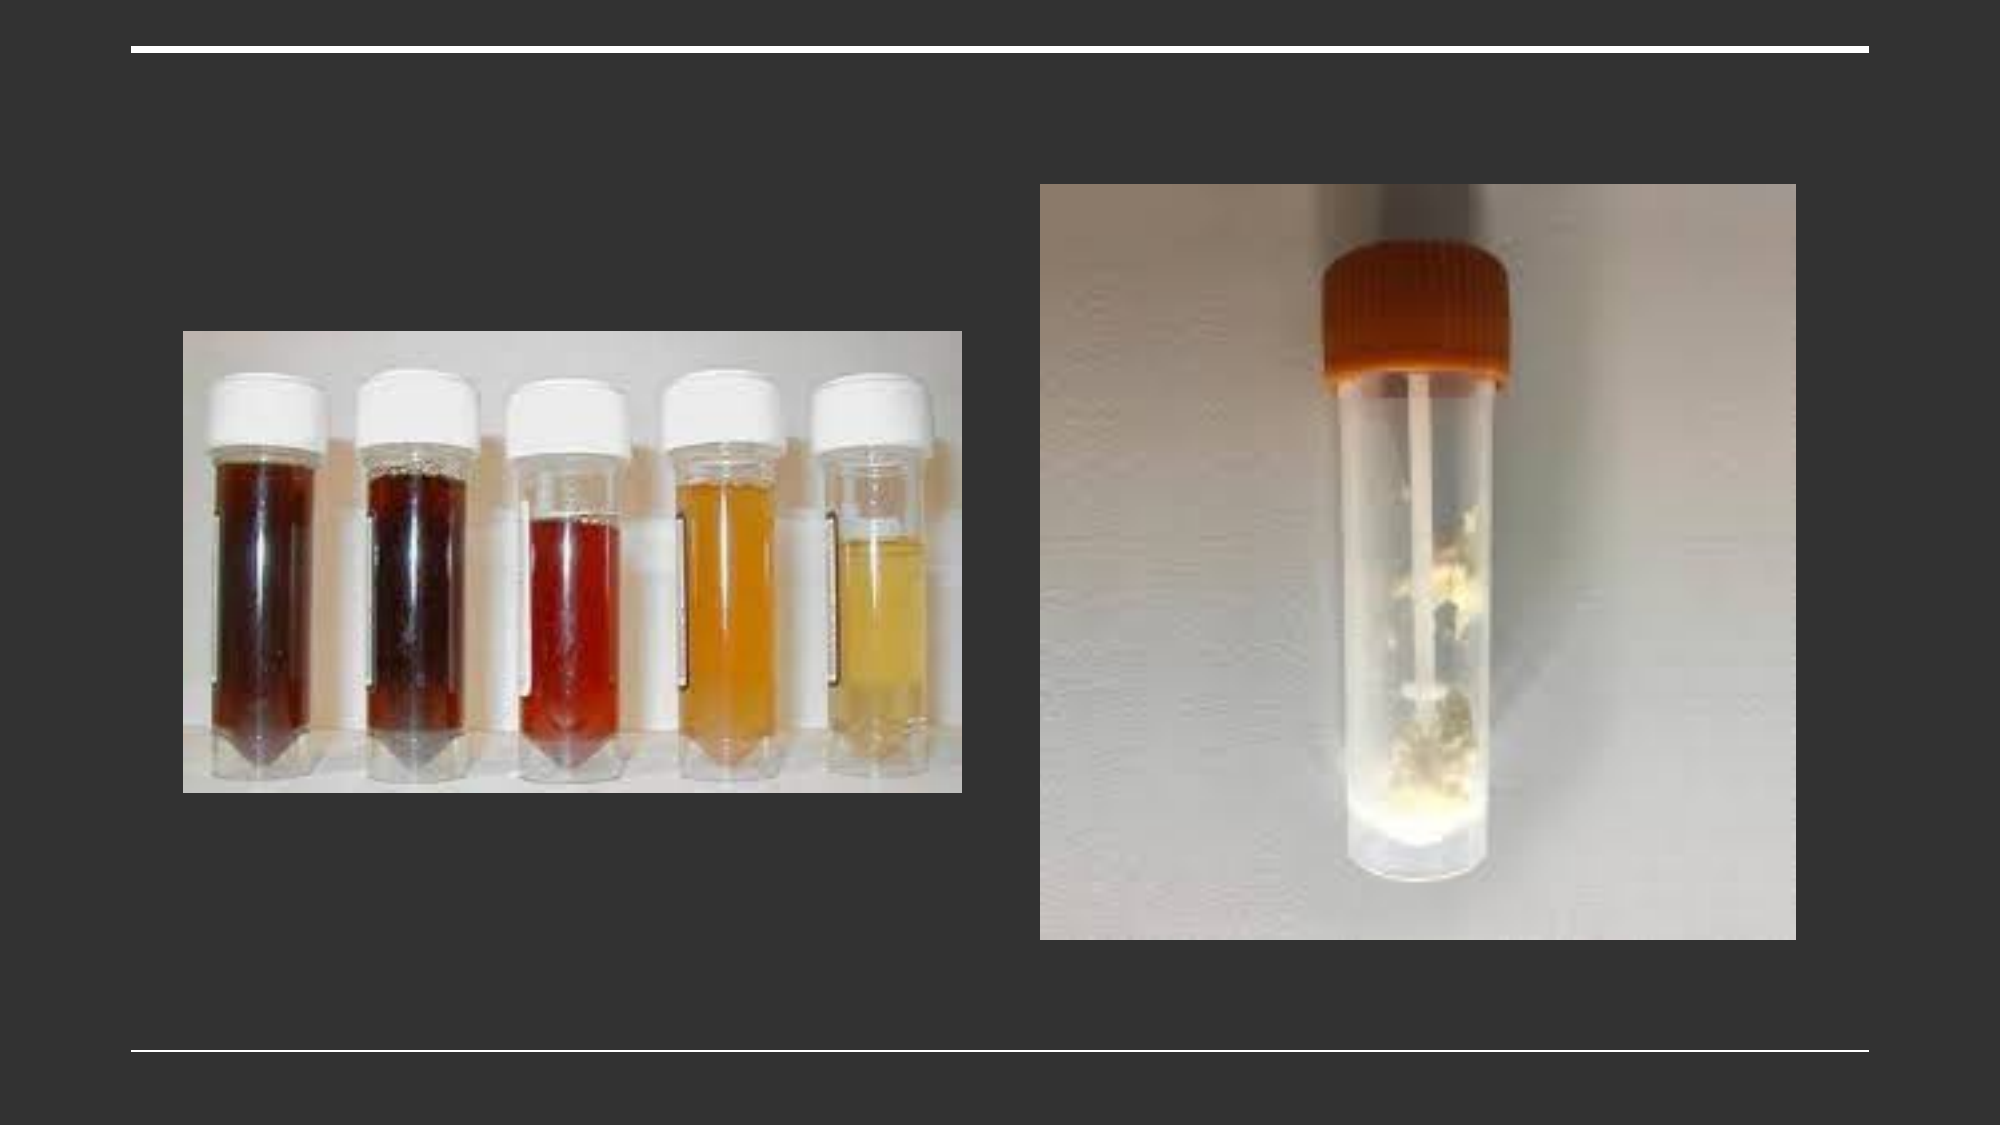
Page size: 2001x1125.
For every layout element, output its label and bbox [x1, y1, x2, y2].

picture [183, 331, 962, 793]
picture [1040, 184, 1796, 940]
